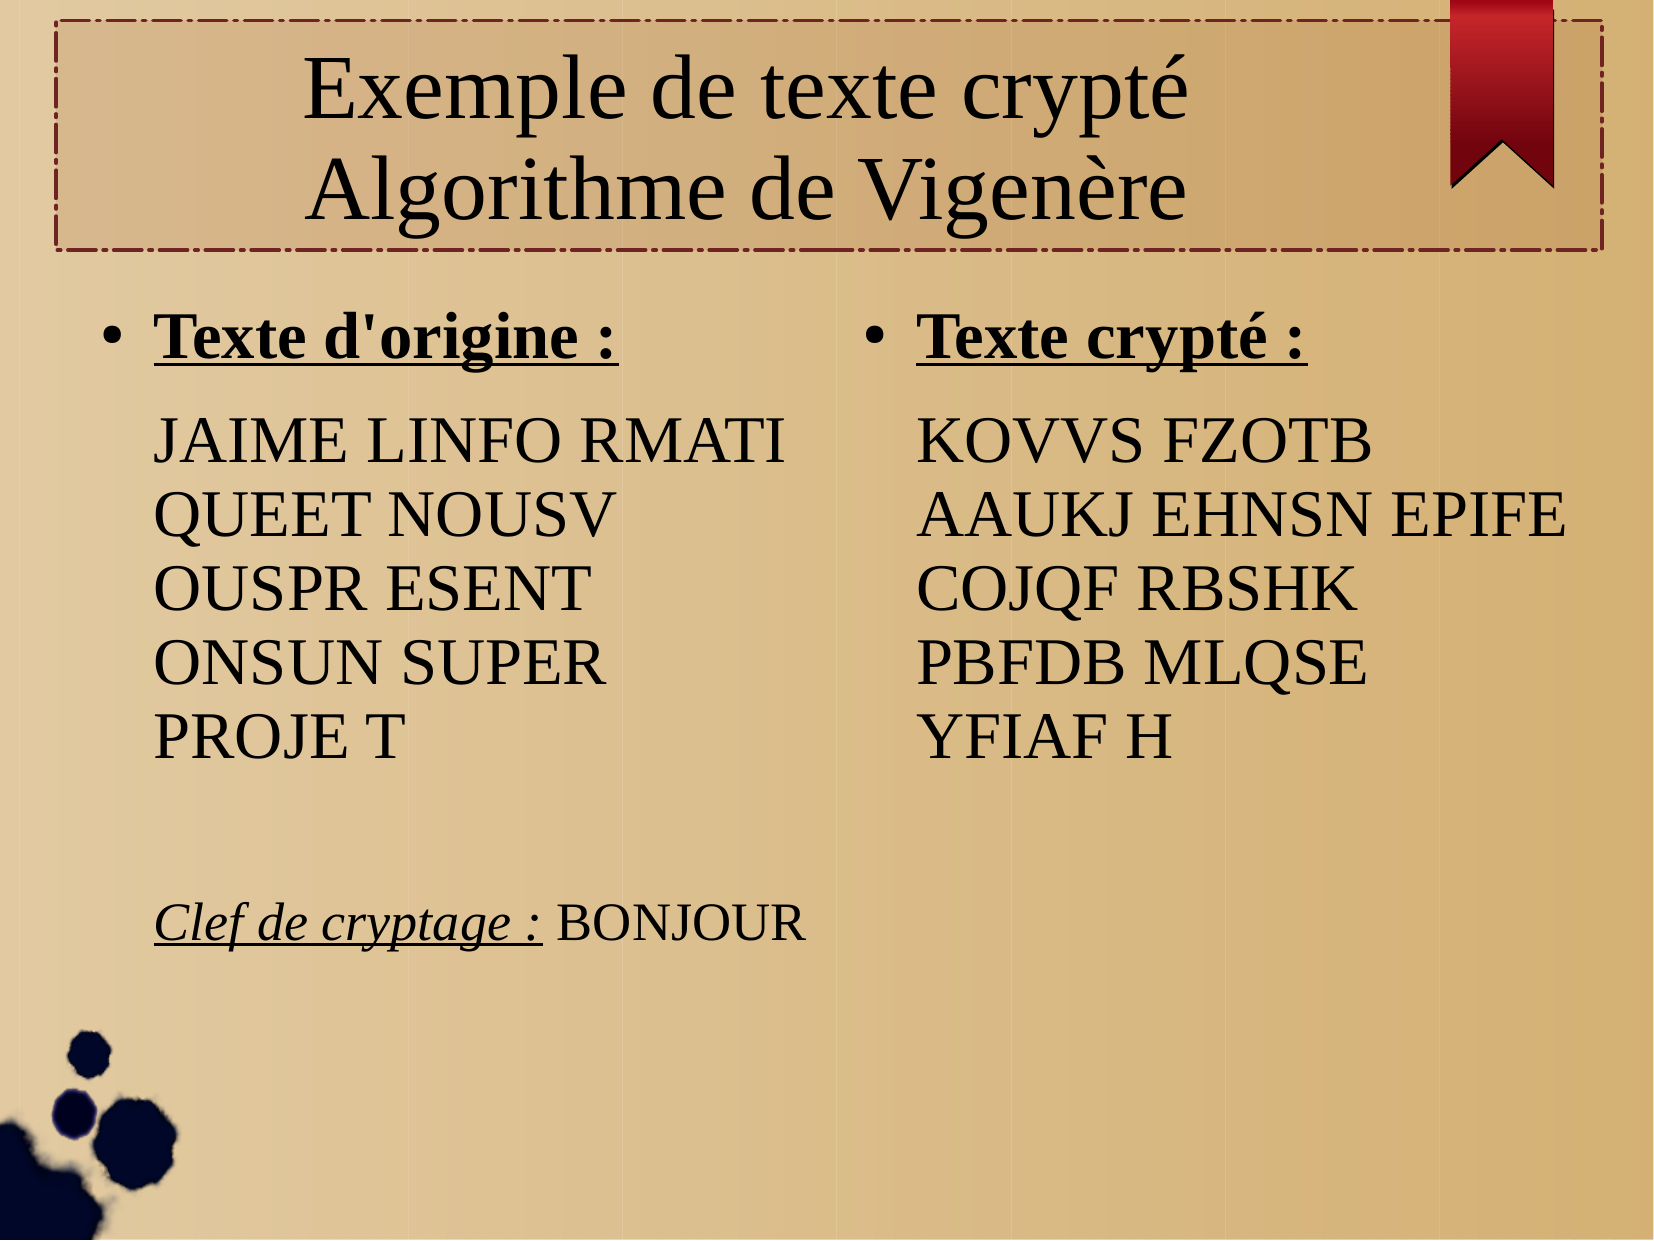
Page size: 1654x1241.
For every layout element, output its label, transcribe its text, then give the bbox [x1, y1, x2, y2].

list Texte d'origine : JAIME LINFO RMATI QUEET NOUSV OUSPR ESENT ONSUN SUPER PROJE T Clef de cryptage : BONJOUR [82, 299, 809, 1019]
list Texte crypté : KOVVS FZOTB AAUKJ EHNSN EPIFE COJQF RBSHK PBFDB MLQSE YFIAF H [845, 299, 1572, 1019]
title Exemple de texte crypté Algorithme de Vigenère [82, 36, 1412, 240]
